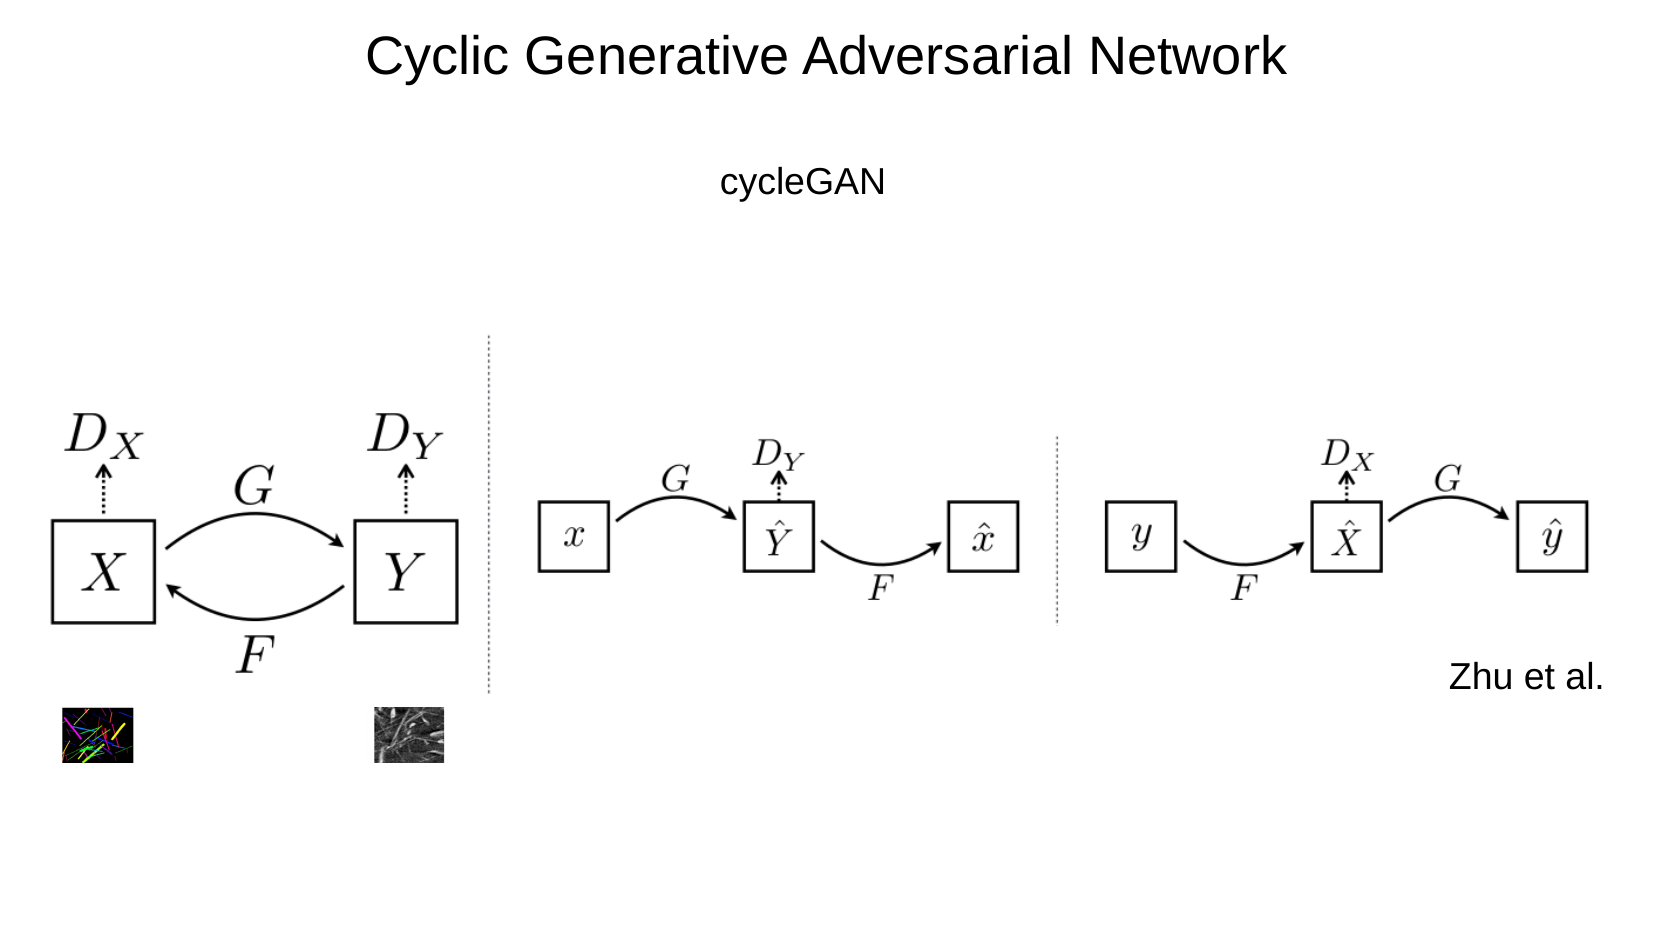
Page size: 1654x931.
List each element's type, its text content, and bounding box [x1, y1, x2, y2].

picture [60, 705, 137, 766]
text_box cycleGAN [705, 153, 902, 211]
text_box Zhu et al. [1434, 648, 1621, 706]
picture [0, 277, 1654, 694]
picture [367, 705, 445, 763]
text_box Cyclic Generative Adversarial Network [0, 17, 1654, 94]
